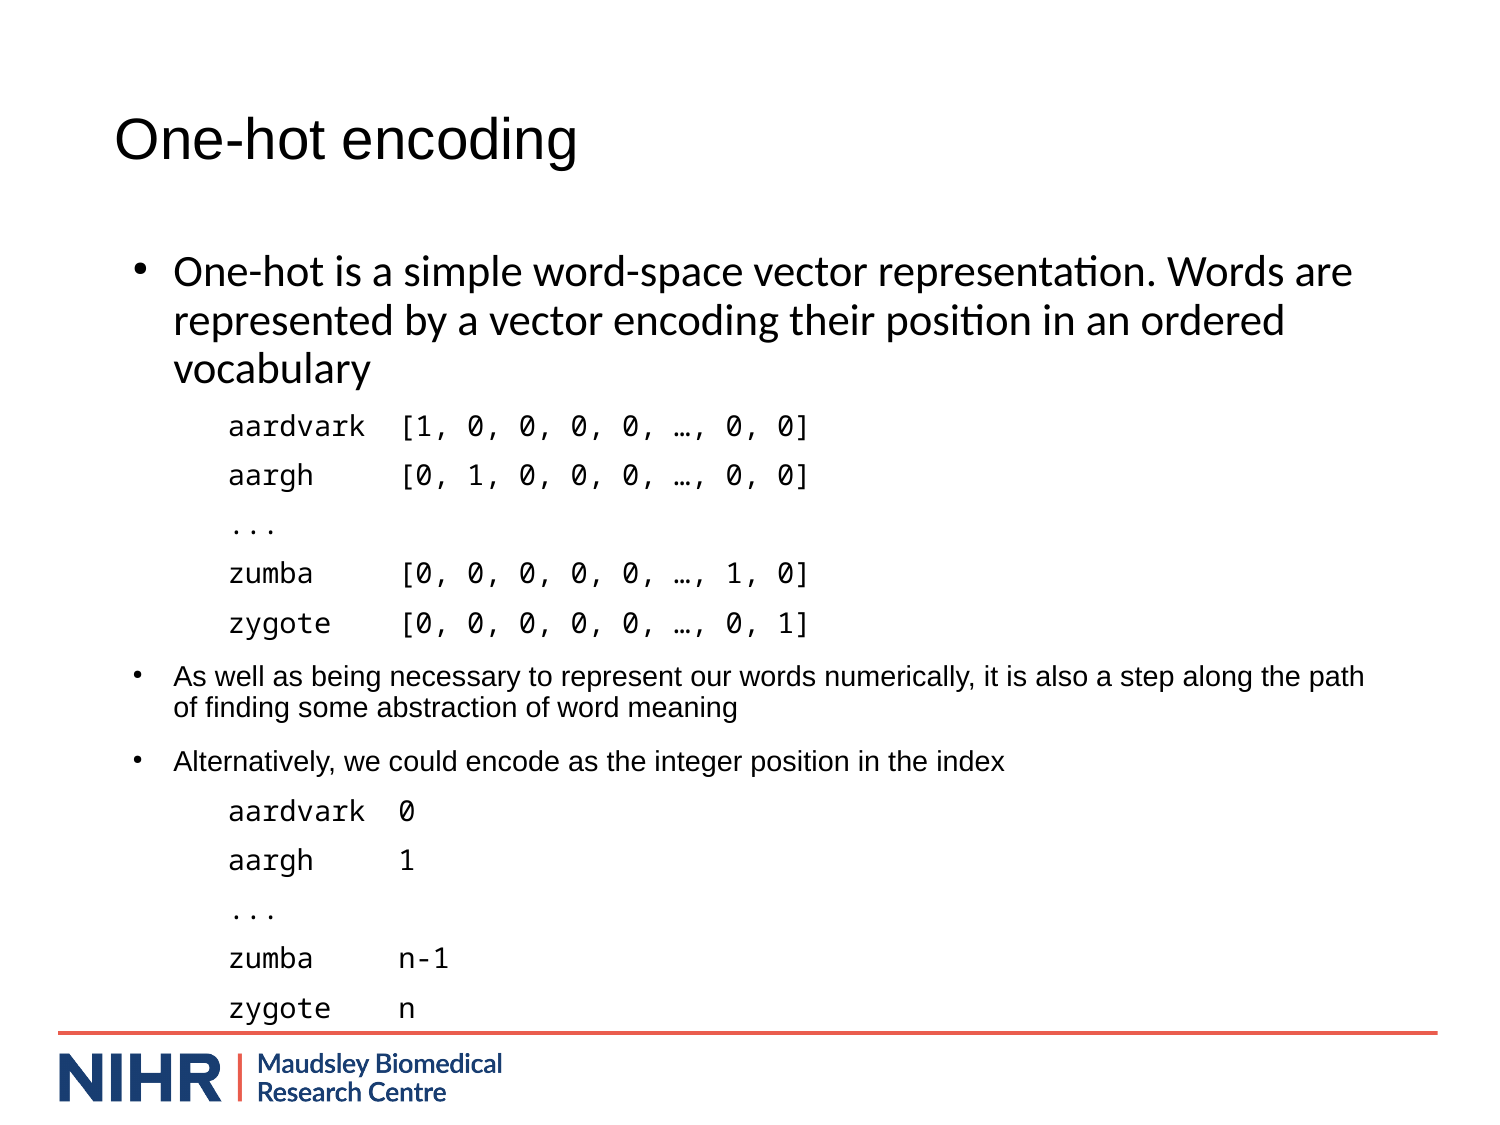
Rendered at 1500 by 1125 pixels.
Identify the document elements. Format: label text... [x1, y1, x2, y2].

text_box One-hot encoding [100, 101, 1105, 180]
picture [29, 1018, 531, 1125]
list One-hot is a simple word-space vector representation. Words are represented by a vector encoding their position in an ordered vocabulary aardvark [1, 0, 0, 0, 0, …, 0, 0] aargh [0, 1, 0, 0, 0, …, 0, 0] ... zumba [0, 0, 0, 0, 0, …, 1, 0] zygote [0, 0, 0, 0, 0, …, 0, 1] As well as being necessary to represent our words numerically, it is also a step along the path of finding some abstraction of word meaning Alternatively, we could encode as the integer position in the index aardvark 0 aargh 1 ... zumba n-1 zygote n [118, 248, 1394, 1028]
